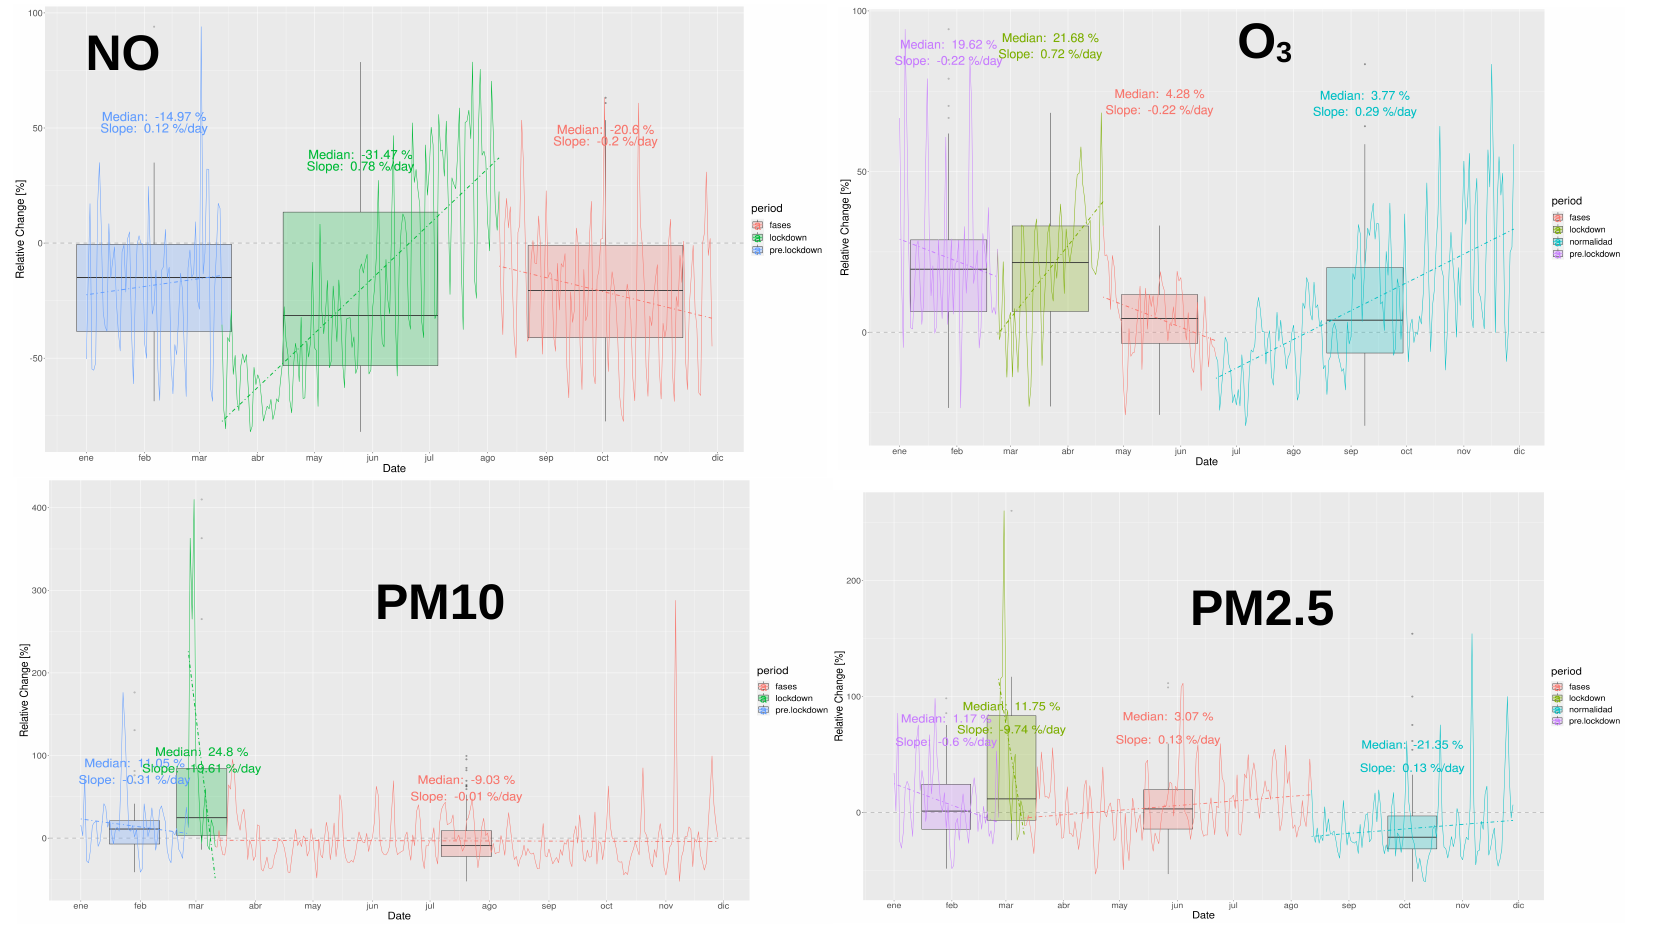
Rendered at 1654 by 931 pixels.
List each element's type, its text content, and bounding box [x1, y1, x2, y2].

picture [838, 7, 1625, 470]
text_box PM10 [360, 566, 538, 638]
picture [13, 4, 827, 477]
text_box PM2.5 [1175, 572, 1353, 644]
picture [17, 478, 1625, 924]
text_box O3 [1222, 5, 1371, 77]
text_box NO [70, 17, 219, 89]
